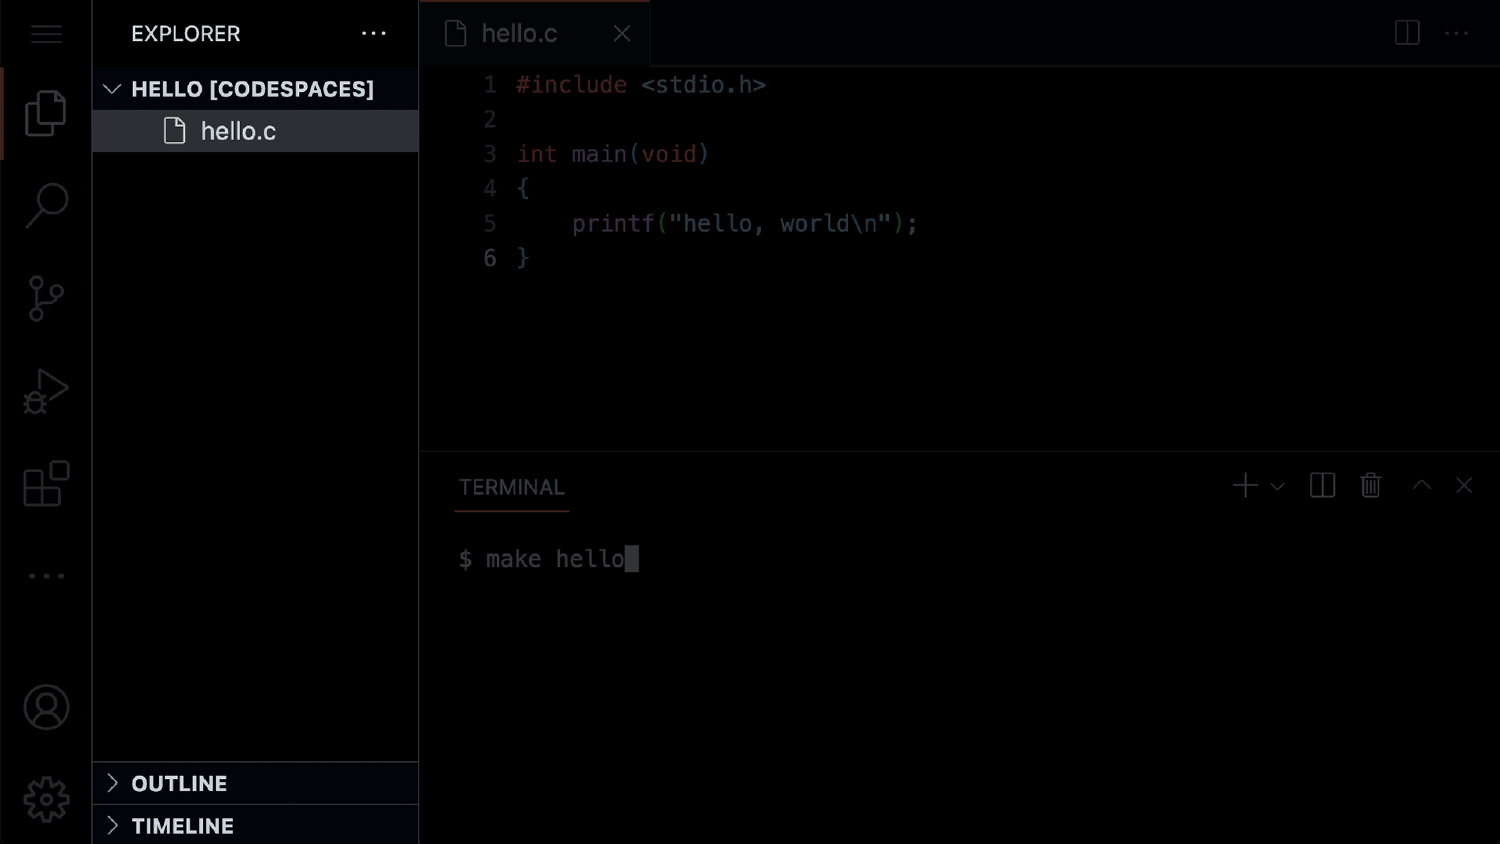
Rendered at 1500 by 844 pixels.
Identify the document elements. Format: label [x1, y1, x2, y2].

text_box [419, 0, 1500, 844]
picture [91, 0, 419, 844]
text_box [0, 0, 91, 844]
